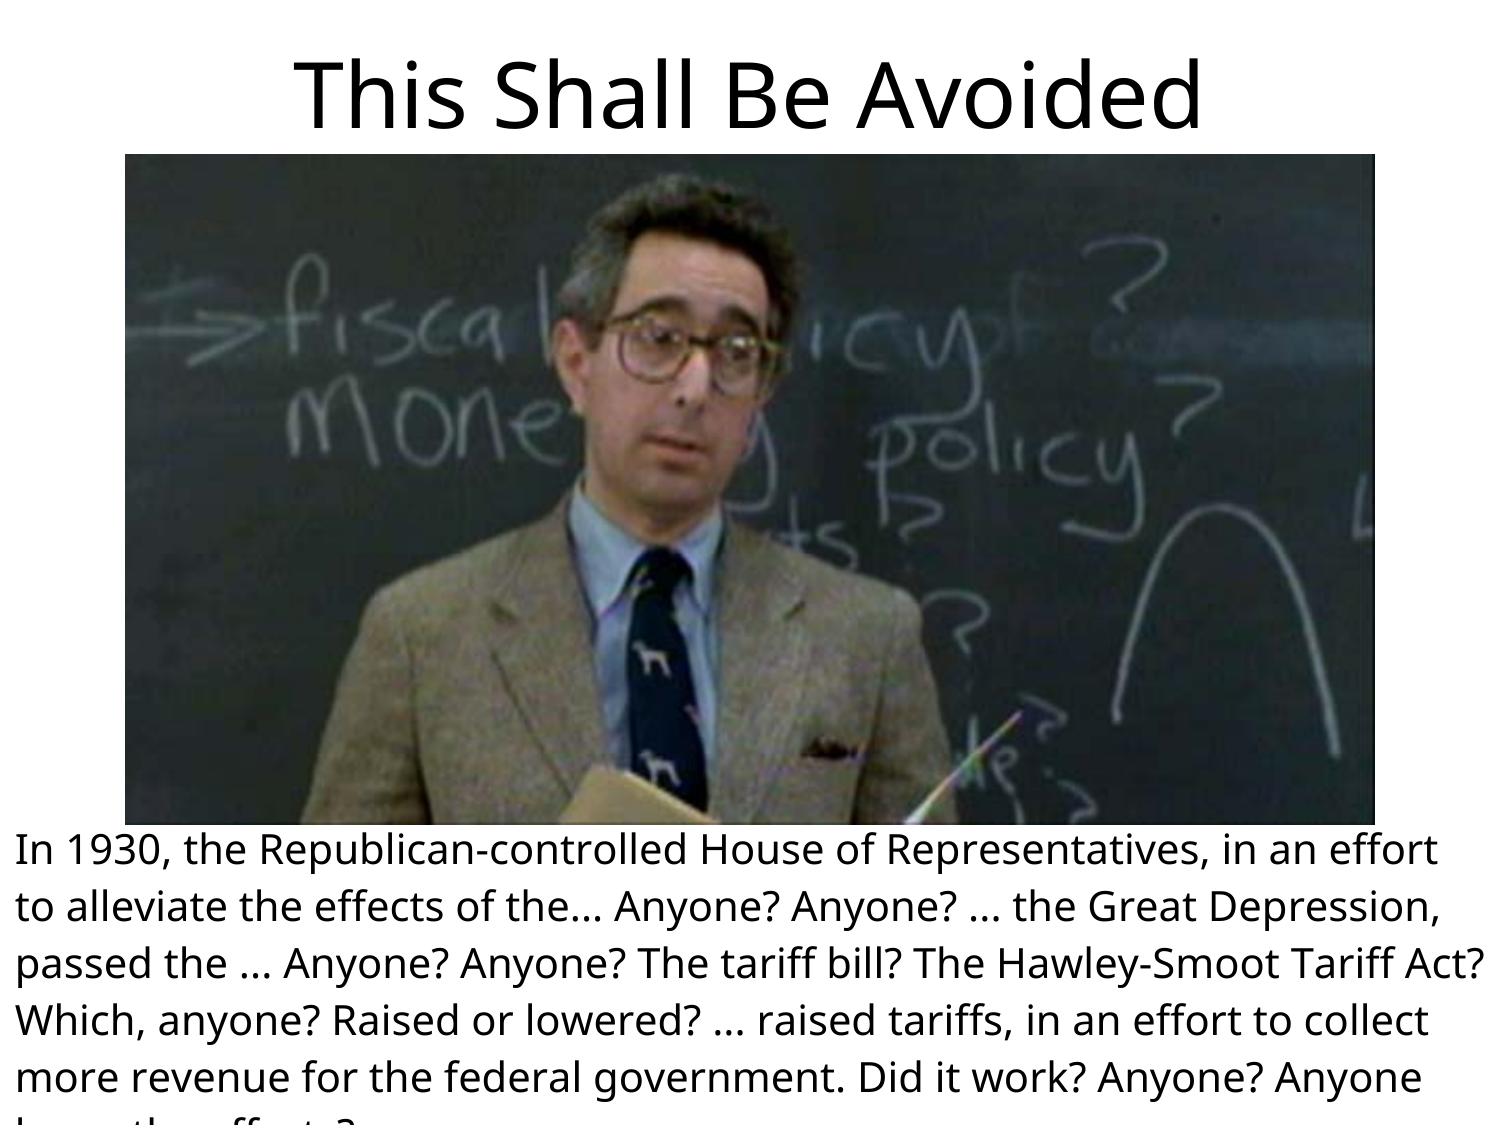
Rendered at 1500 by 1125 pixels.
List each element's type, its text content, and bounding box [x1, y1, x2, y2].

text_box In 1930, the Republican-controlled House of Representatives, in an effort to alleviate the effects of the... Anyone? Anyone? ... the Great Depression, passed the ... Anyone? Anyone? The tariff bill? The Hawley-Smoot Tariff Act? Which, anyone? Raised or lowered? ... raised tariffs, in an effort to collect more revenue for the federal government. Did it work? Anyone? Anyone know the effects? [0, 812, 1500, 1125]
title This Shall Be Avoided [75, 0, 1426, 187]
picture [125, 154, 1375, 812]
